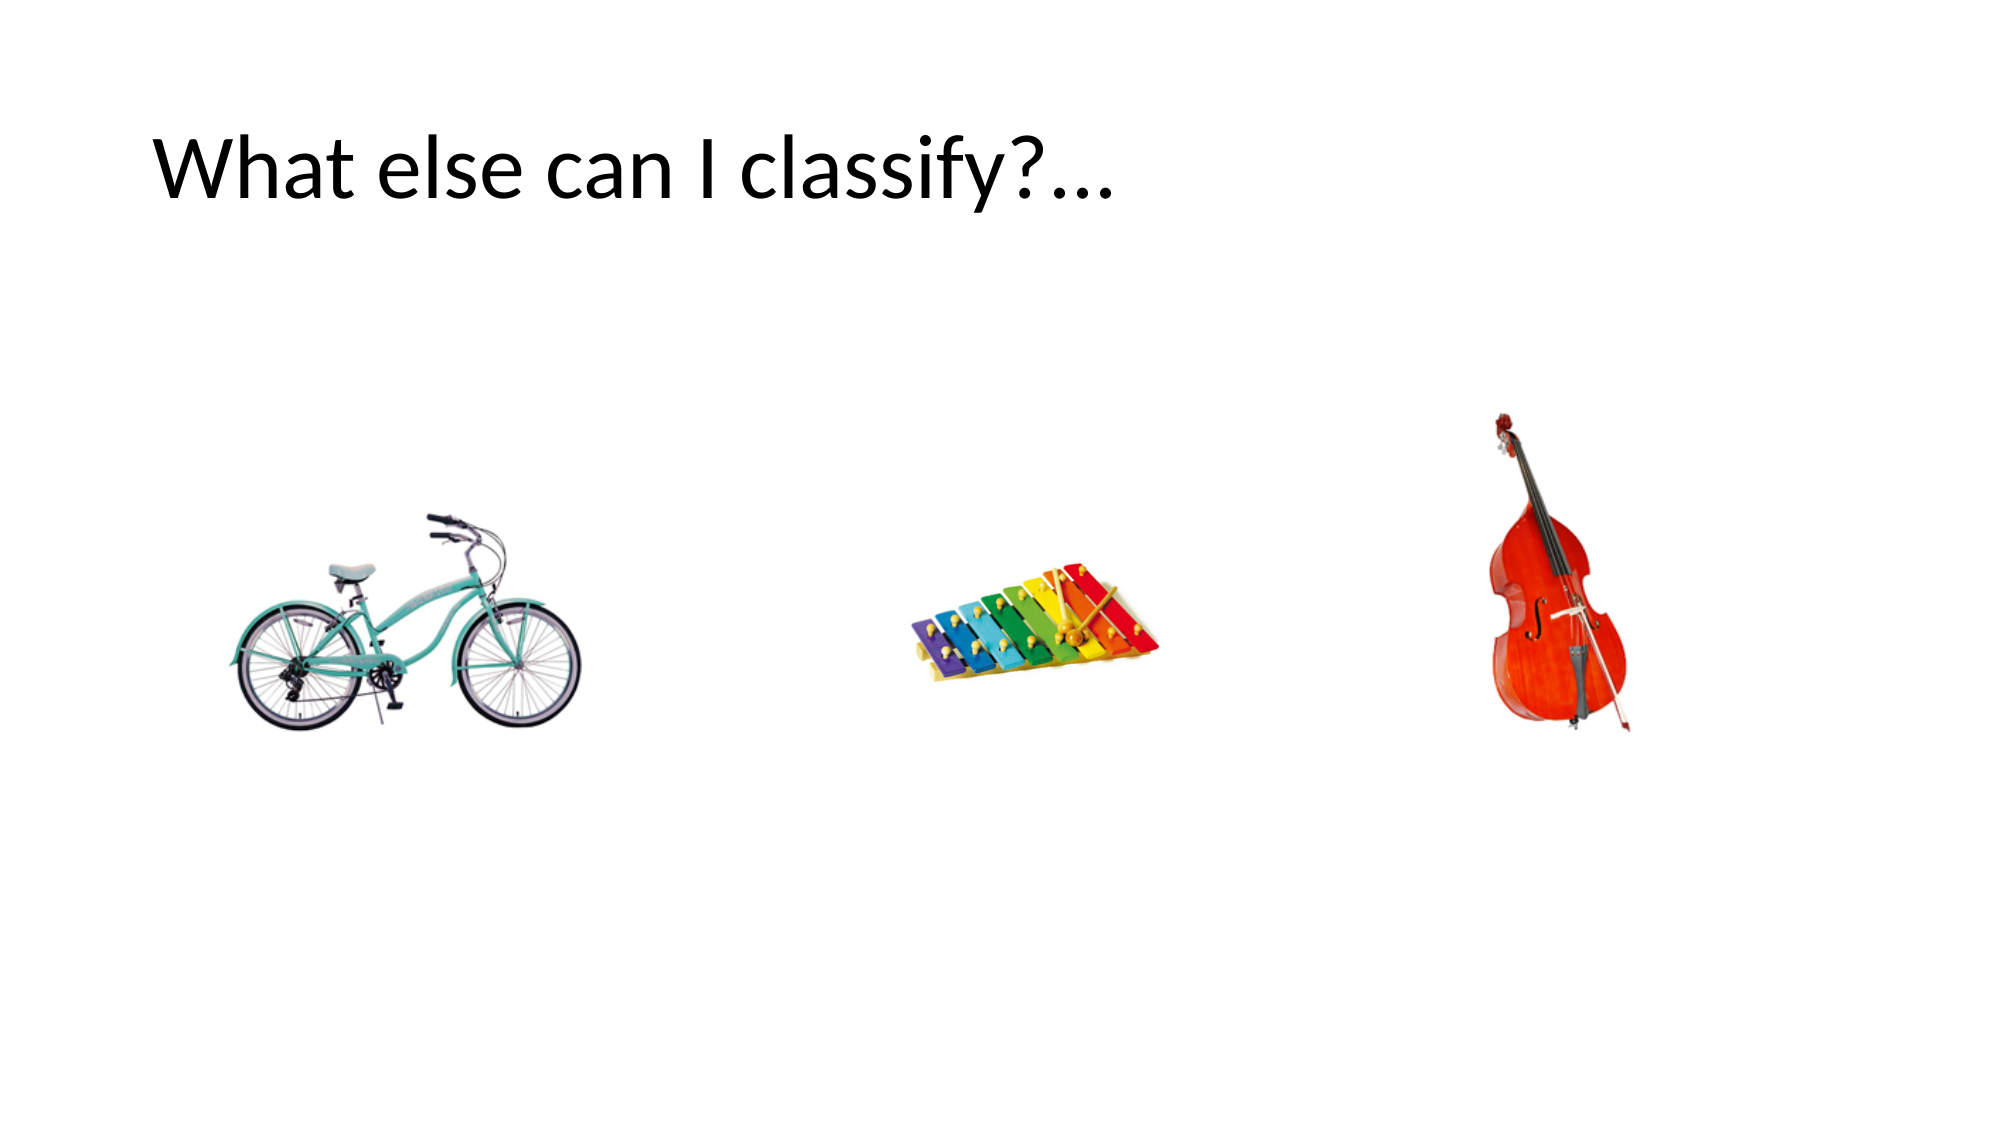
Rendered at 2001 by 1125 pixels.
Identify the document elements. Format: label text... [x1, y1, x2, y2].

title What else can I classify?... [137, 59, 1863, 278]
picture [909, 496, 1162, 749]
picture [228, 445, 582, 800]
picture [1374, 397, 1728, 751]
